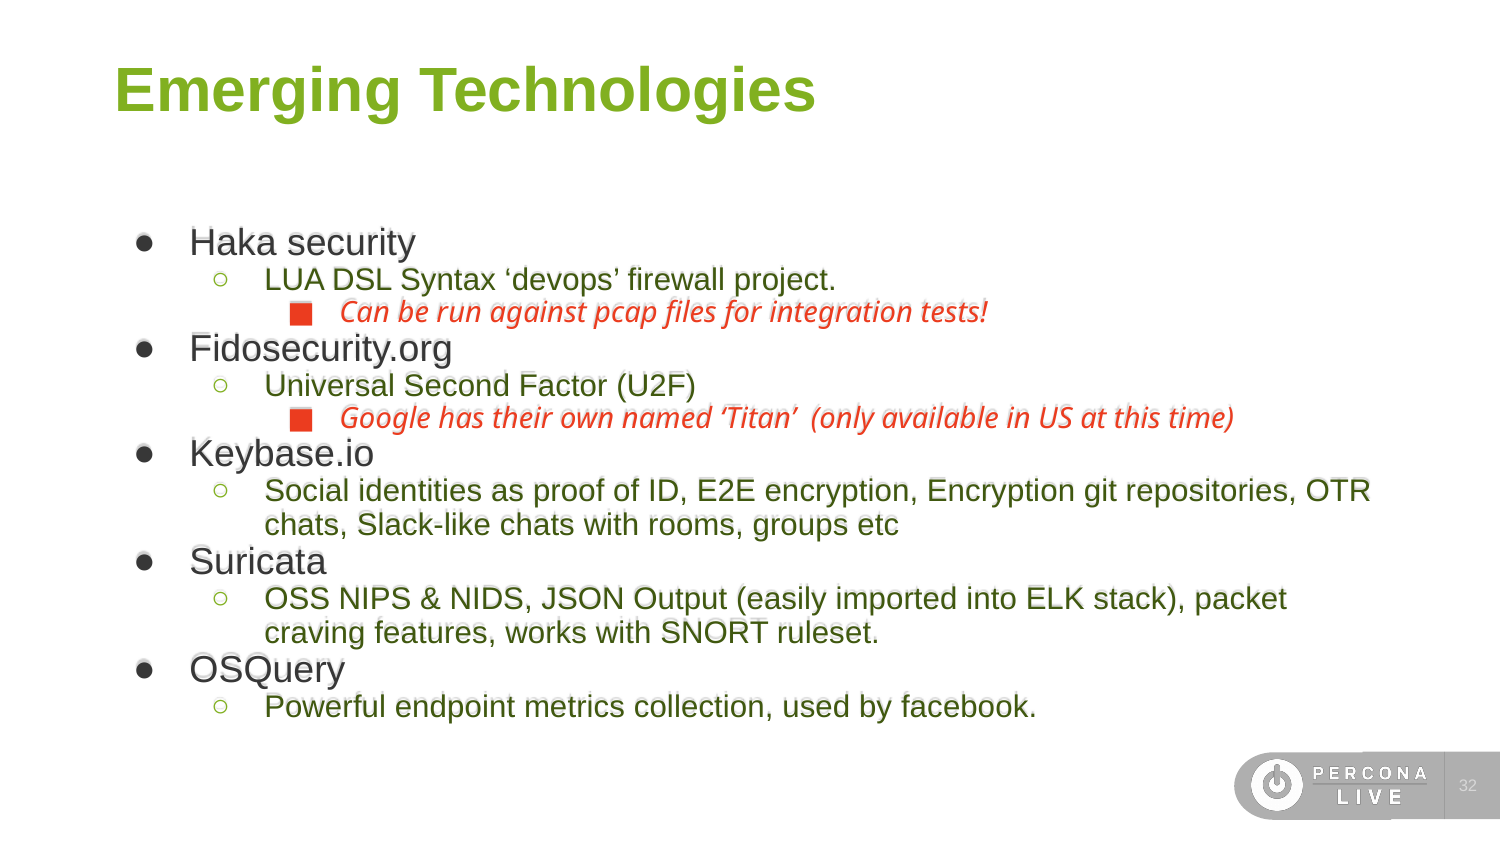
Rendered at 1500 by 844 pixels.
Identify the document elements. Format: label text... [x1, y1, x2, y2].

picture [1251, 759, 1427, 811]
list Haka security LUA DSL Syntax ‘devops’ firewall project. Can be run against pcap files for integration tests! Fidosecurity.org Universal Second Factor (U2F) Google has their own named ‘Titan’ (only available in US at this time) Keybase.io Social identities as proof of ID, E2E encryption, Encryption git repositories, OTR chats, Slack-like chats with rooms, groups etc Suricata OSS NIPS & NIDS, JSON Output (easily imported into ELK stack), packet craving features, works with SNORT ruleset. OSQuery Powerful endpoint metrics collection, used by facebook. [103, 217, 1397, 732]
title Emerging Technologies [103, 6, 1397, 176]
